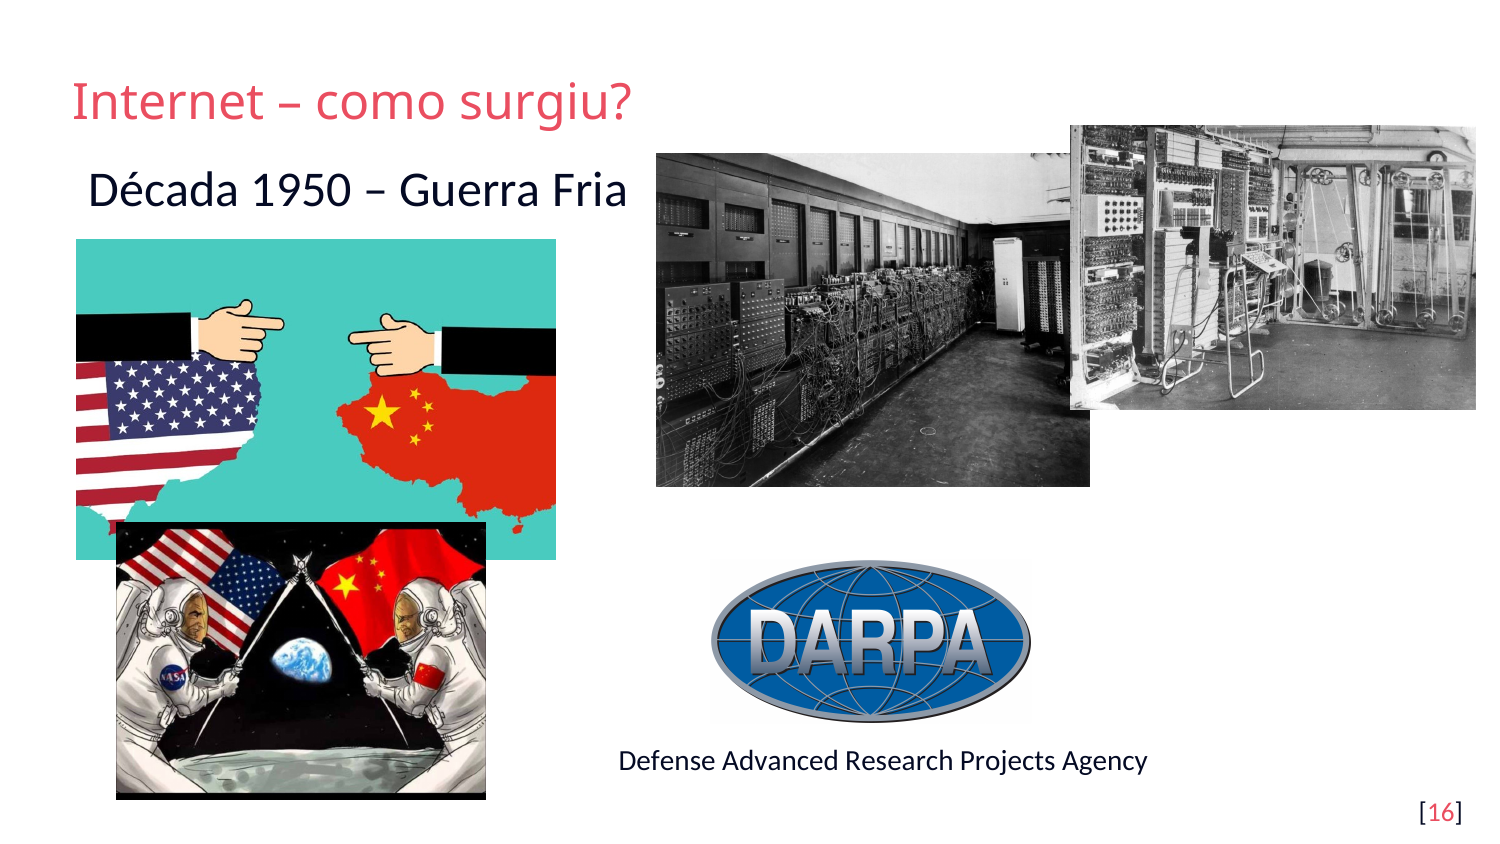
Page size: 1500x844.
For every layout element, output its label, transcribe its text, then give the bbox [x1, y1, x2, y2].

text_box Década 1950 – Guerra Fria [48, 141, 735, 224]
text_box Internet – como surgiu? [57, 45, 1274, 126]
picture [710, 559, 1032, 717]
text_box Defense Advanced Research Projects Agency [576, 717, 1166, 800]
picture [656, 125, 1476, 487]
picture [76, 239, 556, 800]
slide_number [16] [1403, 779, 1494, 844]
